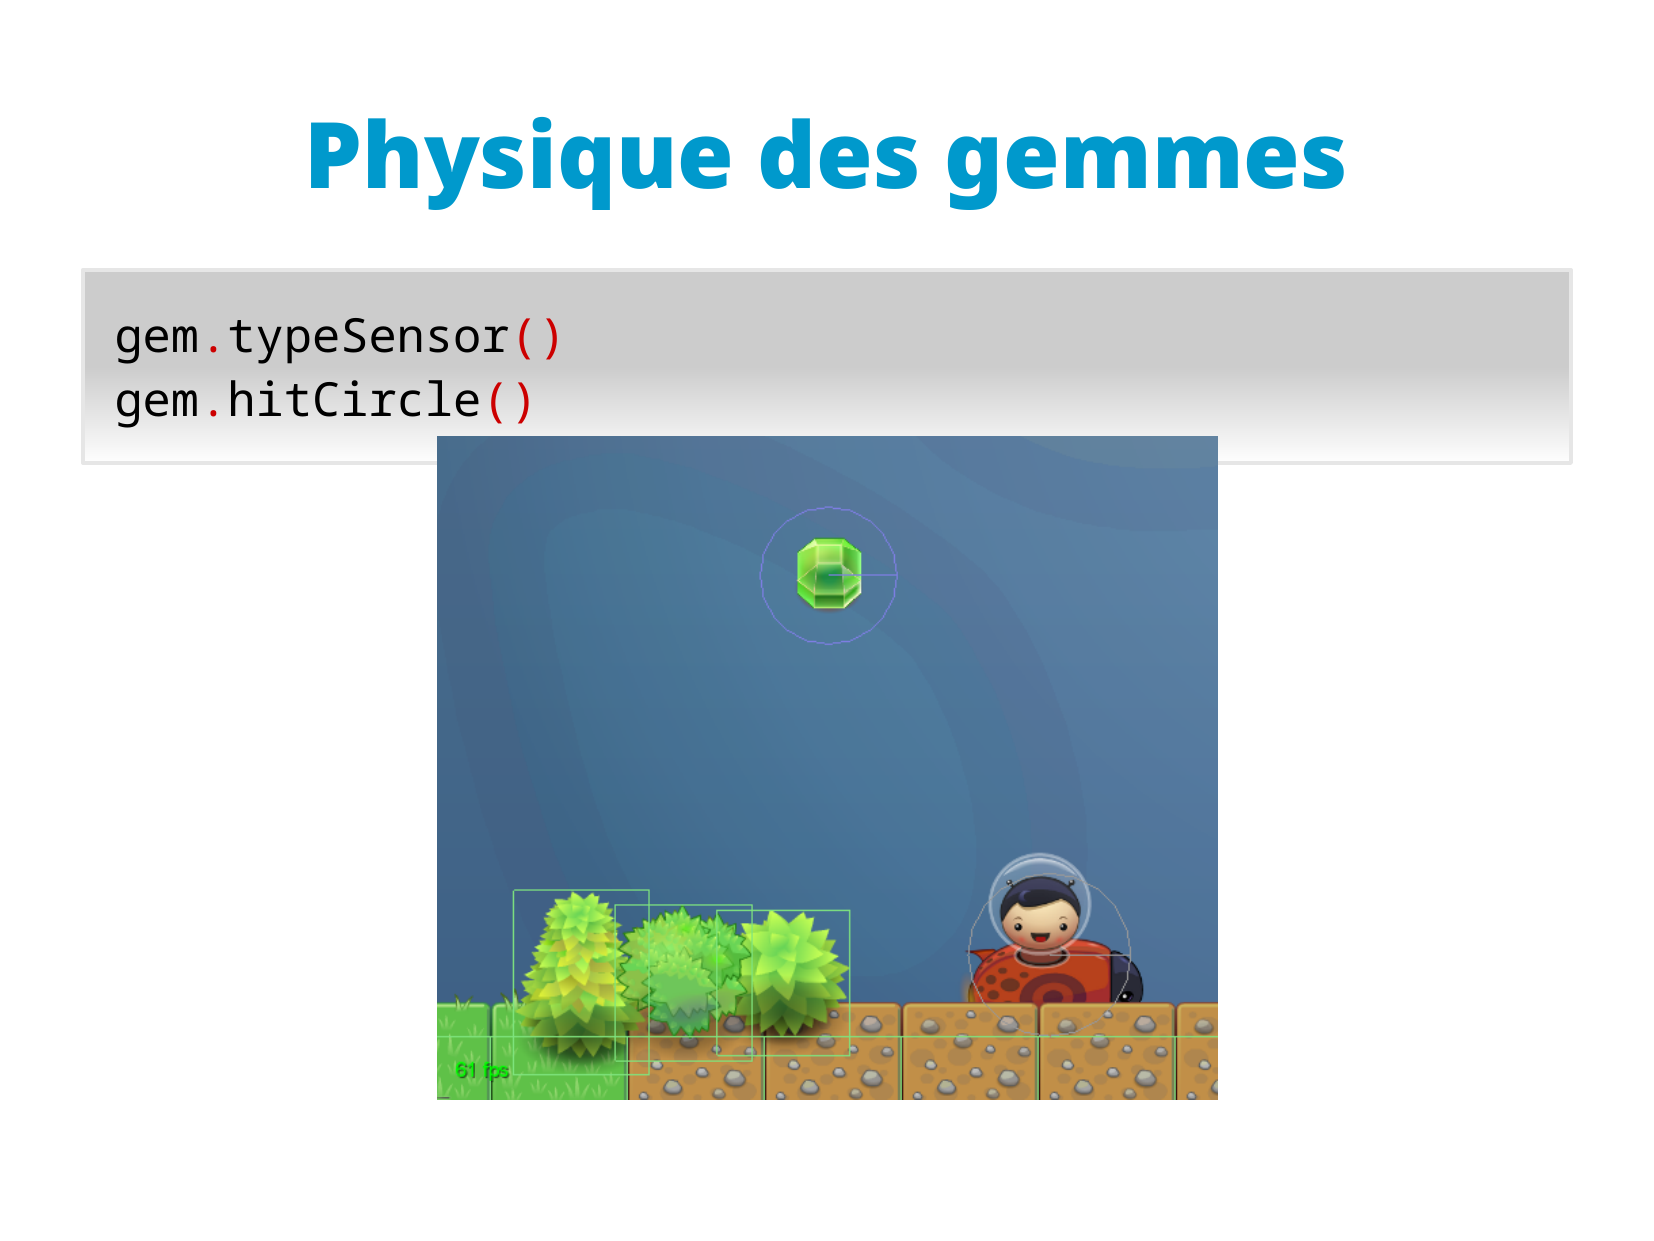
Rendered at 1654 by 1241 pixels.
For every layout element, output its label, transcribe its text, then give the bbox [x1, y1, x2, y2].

title Physique des gemmes [82, 49, 1571, 257]
picture [437, 436, 1218, 1100]
list gem.typeSensor() gem.hitCircle() [82, 270, 1571, 463]
